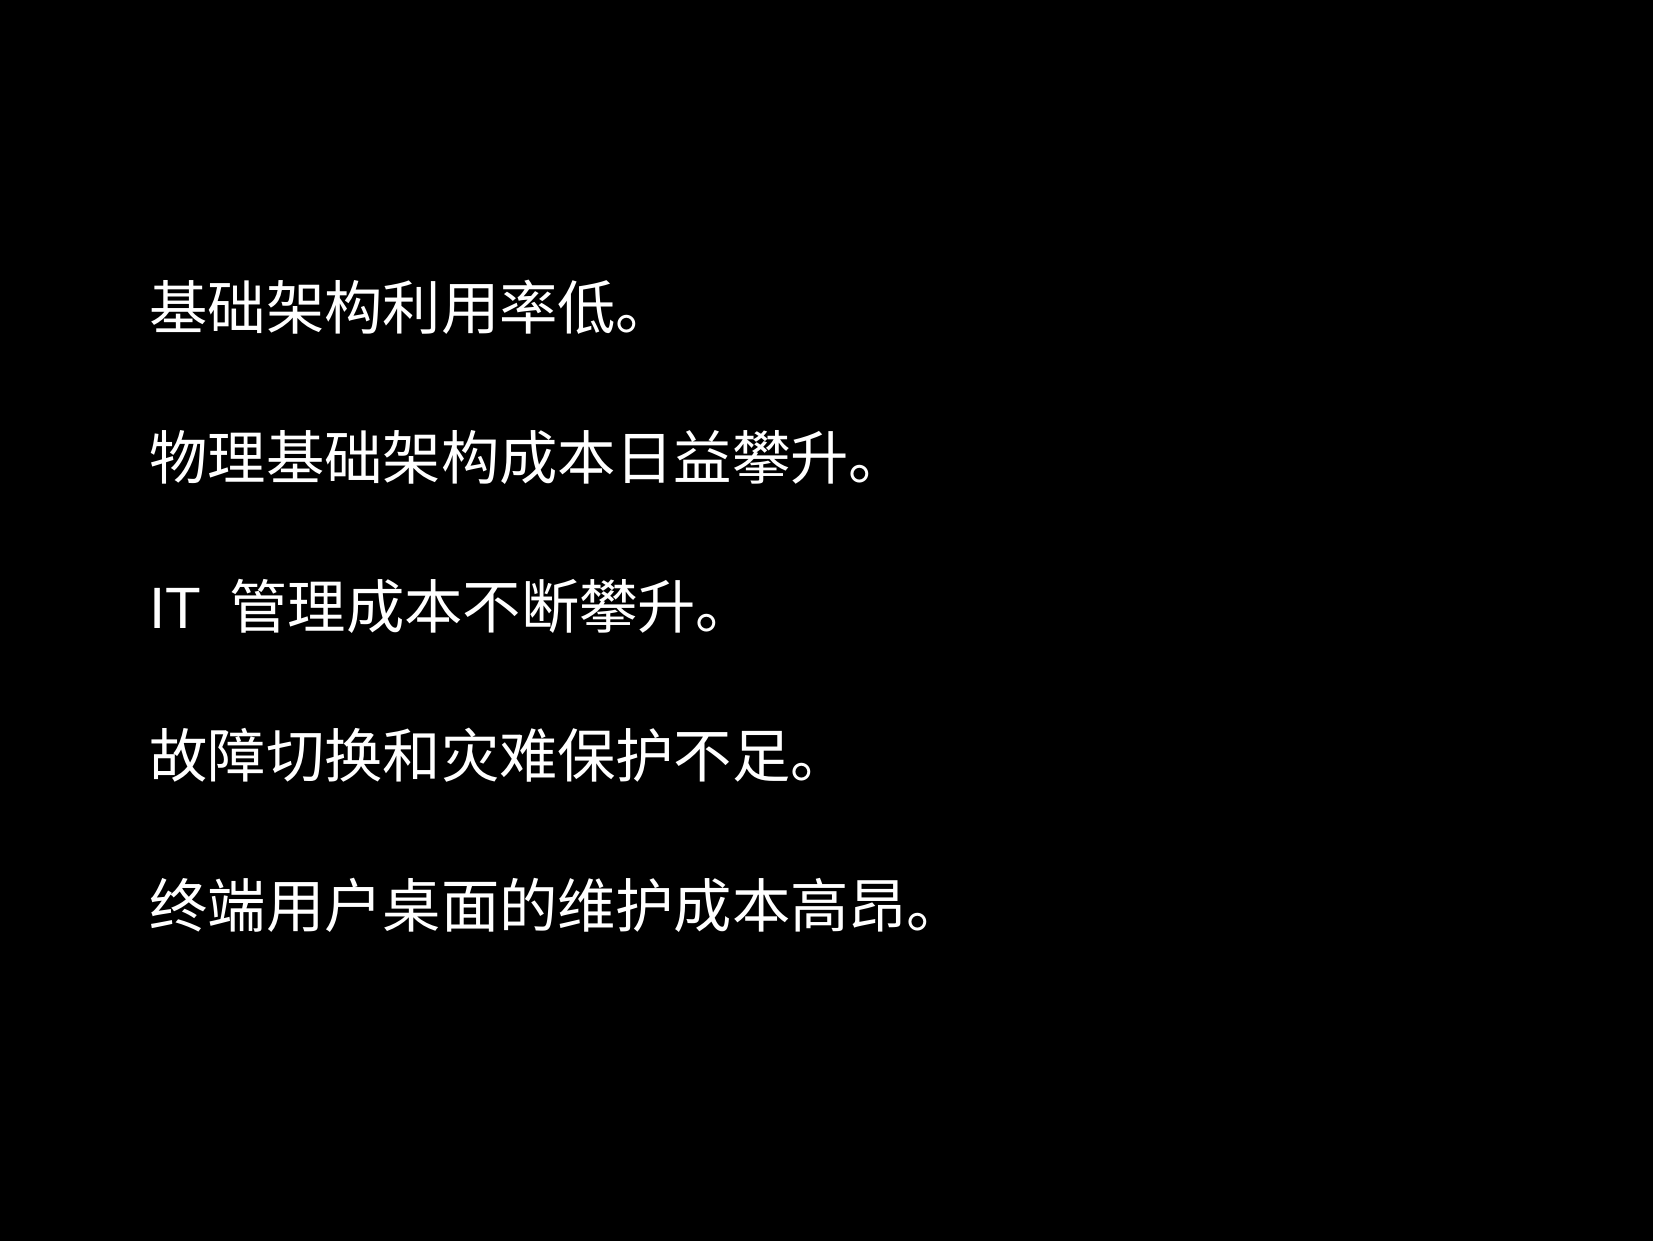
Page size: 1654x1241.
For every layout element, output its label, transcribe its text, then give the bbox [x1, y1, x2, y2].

text_box 基础架构利用率低。 物理基础架构成本日益攀升。 IT 管理成本不断攀升。 故障切换和灾难保护不足。 终端用户桌面的维护成本高昂。 [135, 255, 1283, 1069]
